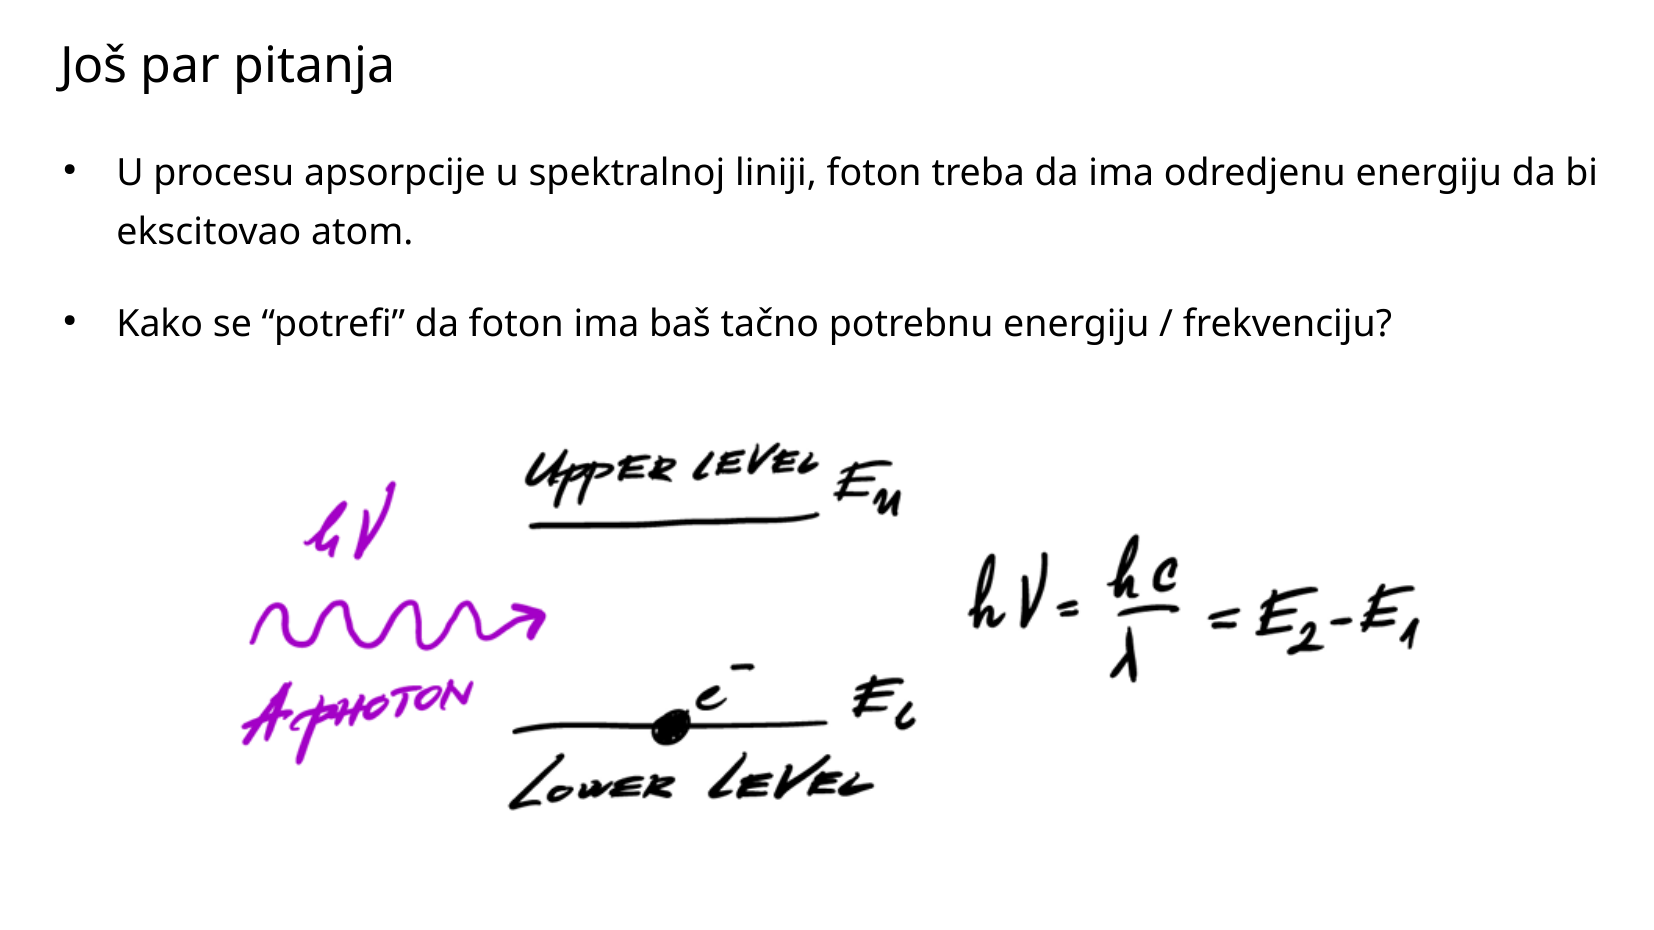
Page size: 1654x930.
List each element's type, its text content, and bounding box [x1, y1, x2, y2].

title Još par pitanja [59, 13, 1648, 113]
picture [225, 415, 1445, 826]
list U procesu apsorpcije u spektralnoj liniji, foton treba da ima odredjenu energiju da bi ekscitovao atom. Kako se “potrefi” da foton ima baš tačno potrebnu energiju / frekvenciju? [45, 138, 1613, 868]
